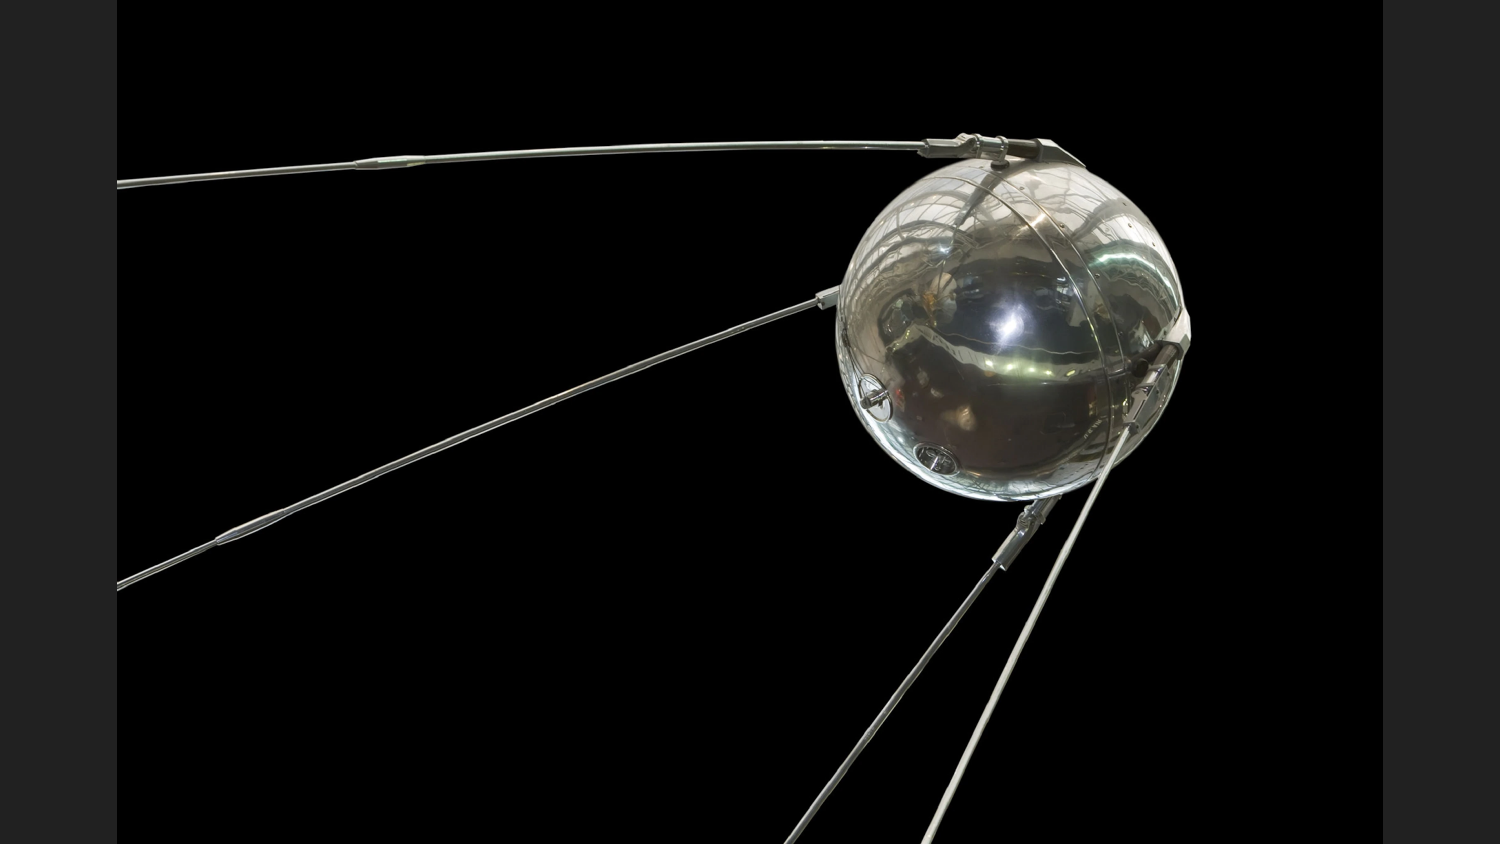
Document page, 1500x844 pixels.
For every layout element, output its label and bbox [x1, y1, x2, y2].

picture [117, 0, 1383, 844]
